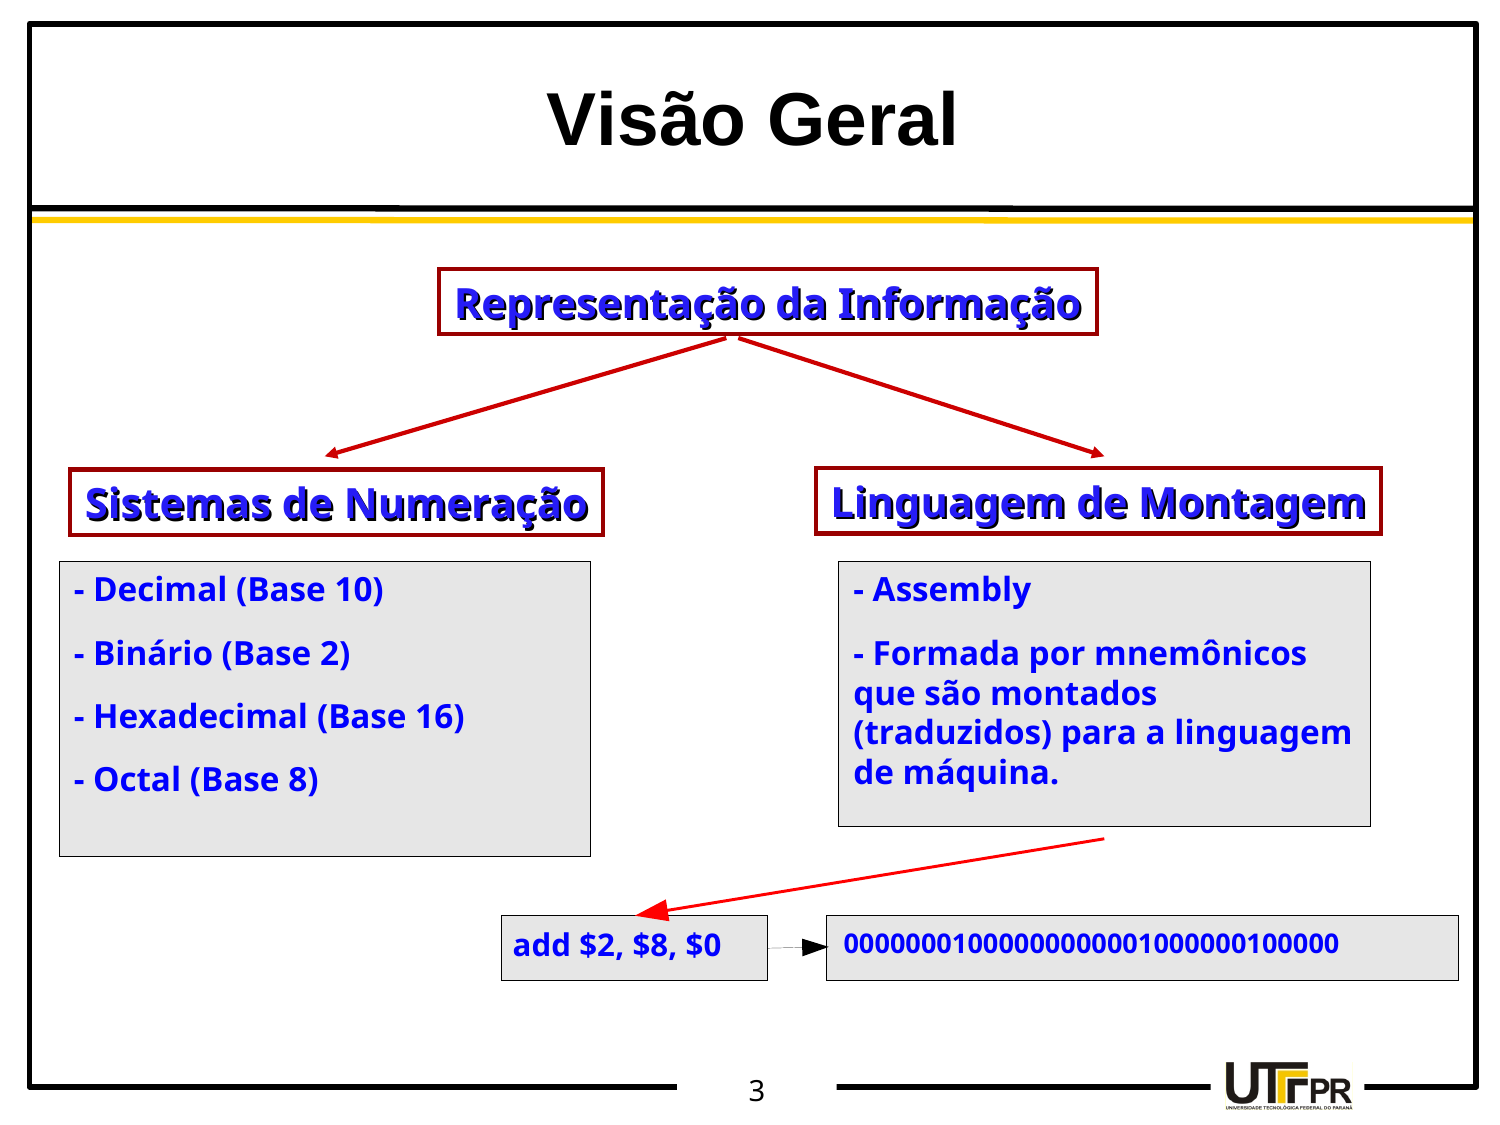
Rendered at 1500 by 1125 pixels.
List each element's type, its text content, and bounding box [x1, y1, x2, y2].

title Visão Geral [29, 47, 1477, 196]
text_box [59, 827, 591, 857]
picture [1225, 1062, 1353, 1110]
text_box Representação da Informação [439, 268, 1097, 335]
text_box Sistemas de Numeração [70, 469, 603, 536]
text_box 00000001000000000001000000100000 [828, 918, 1489, 979]
text_box [826, 915, 1459, 946]
text_box - Decimal (Base 10) - Binário (Base 2) - Hexadecimal (Base 16) - Octal (Base 8) [59, 561, 591, 827]
text_box - Assembly - Formada por mnemônicos que são montados (traduzidos) para a linguagem de máquina. [838, 561, 1371, 839]
text_box add $2, $8, $0 [498, 917, 798, 978]
text_box [826, 948, 1459, 981]
text_box Linguagem de Montagem [815, 467, 1382, 534]
